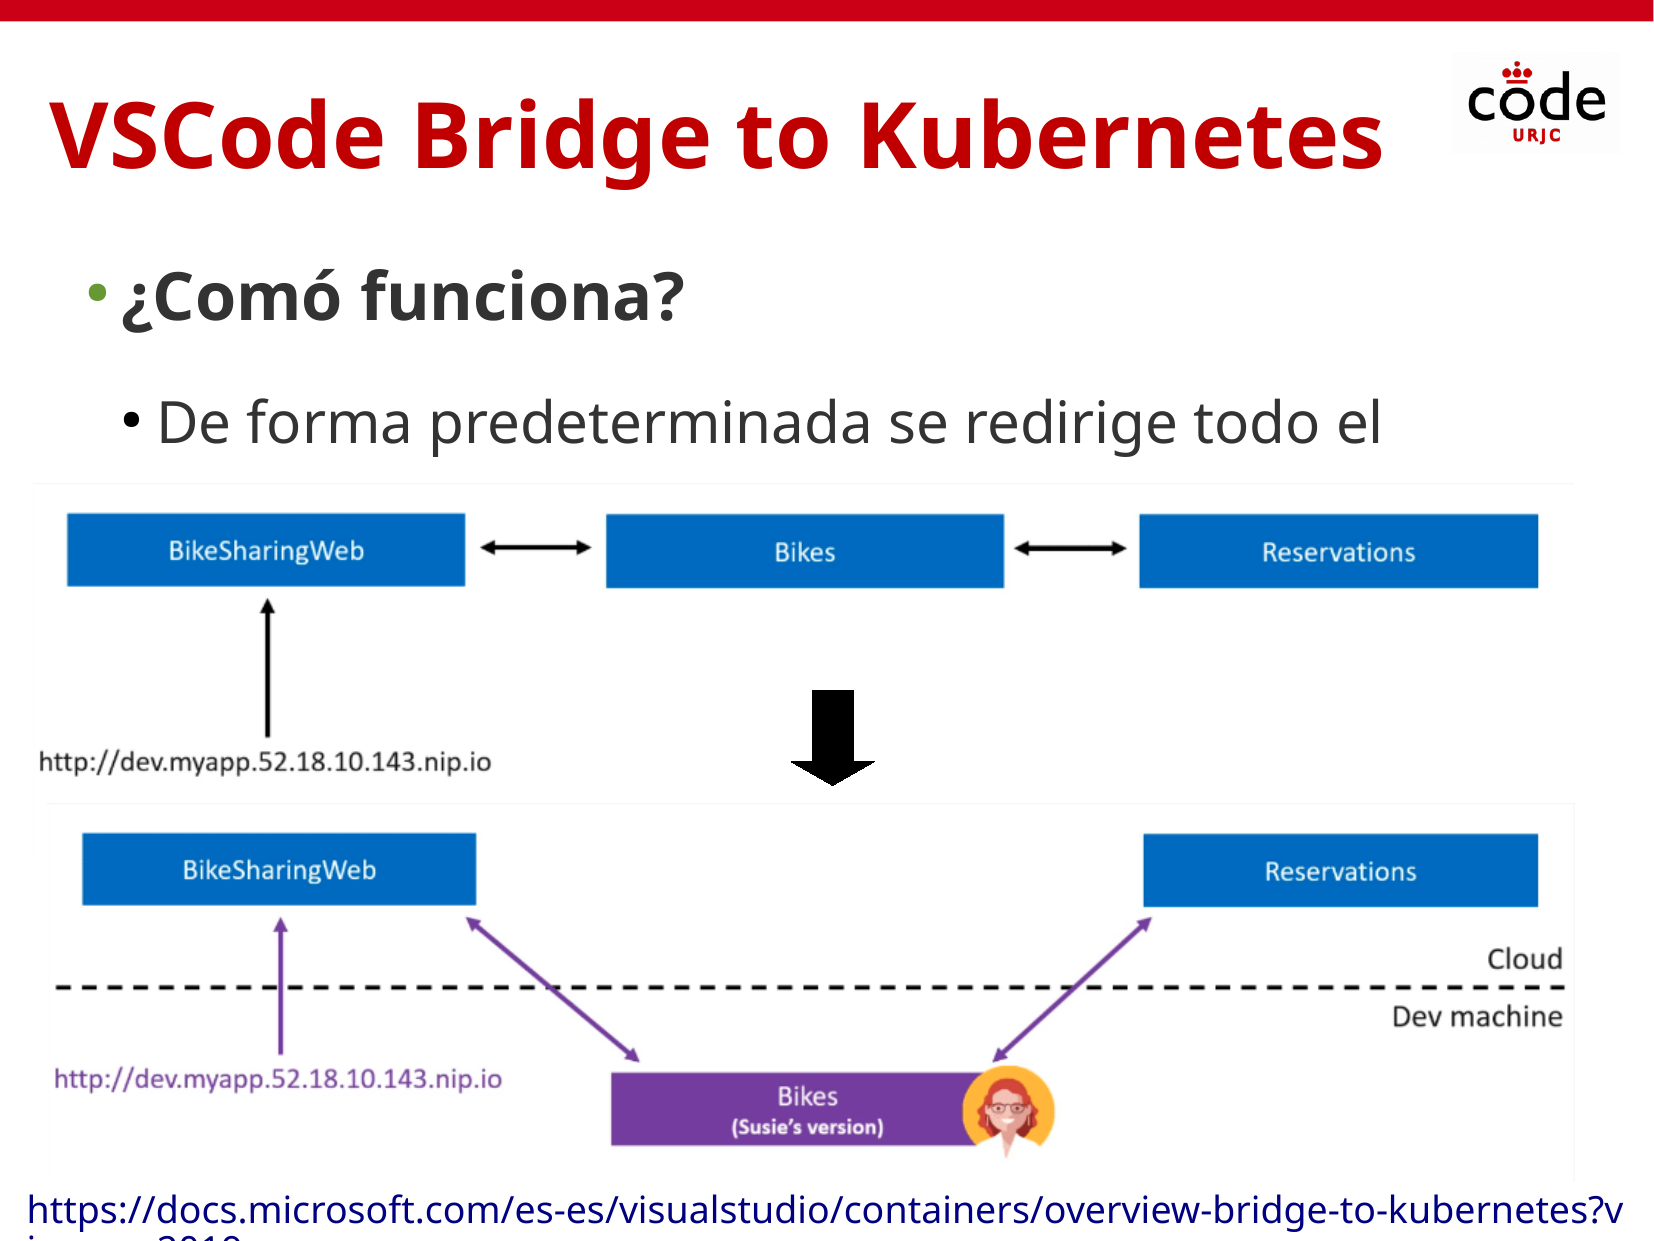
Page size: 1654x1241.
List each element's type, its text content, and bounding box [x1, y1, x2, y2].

text_box https://docs.microsoft.com/es-es/visualstudio/containers/overview-bridge-to-kubernetes?view=vs-2019 [11, 1175, 1641, 1229]
title VSCode Bridge to Kubernetes [34, 62, 1437, 126]
text_box [791, 690, 875, 786]
list ¿Comó funciona? De forma predeterminada se redirige todo el tráfico de un servicio a nuestro host [85, 235, 1574, 483]
picture [33, 483, 1575, 1175]
picture [1452, 52, 1620, 154]
